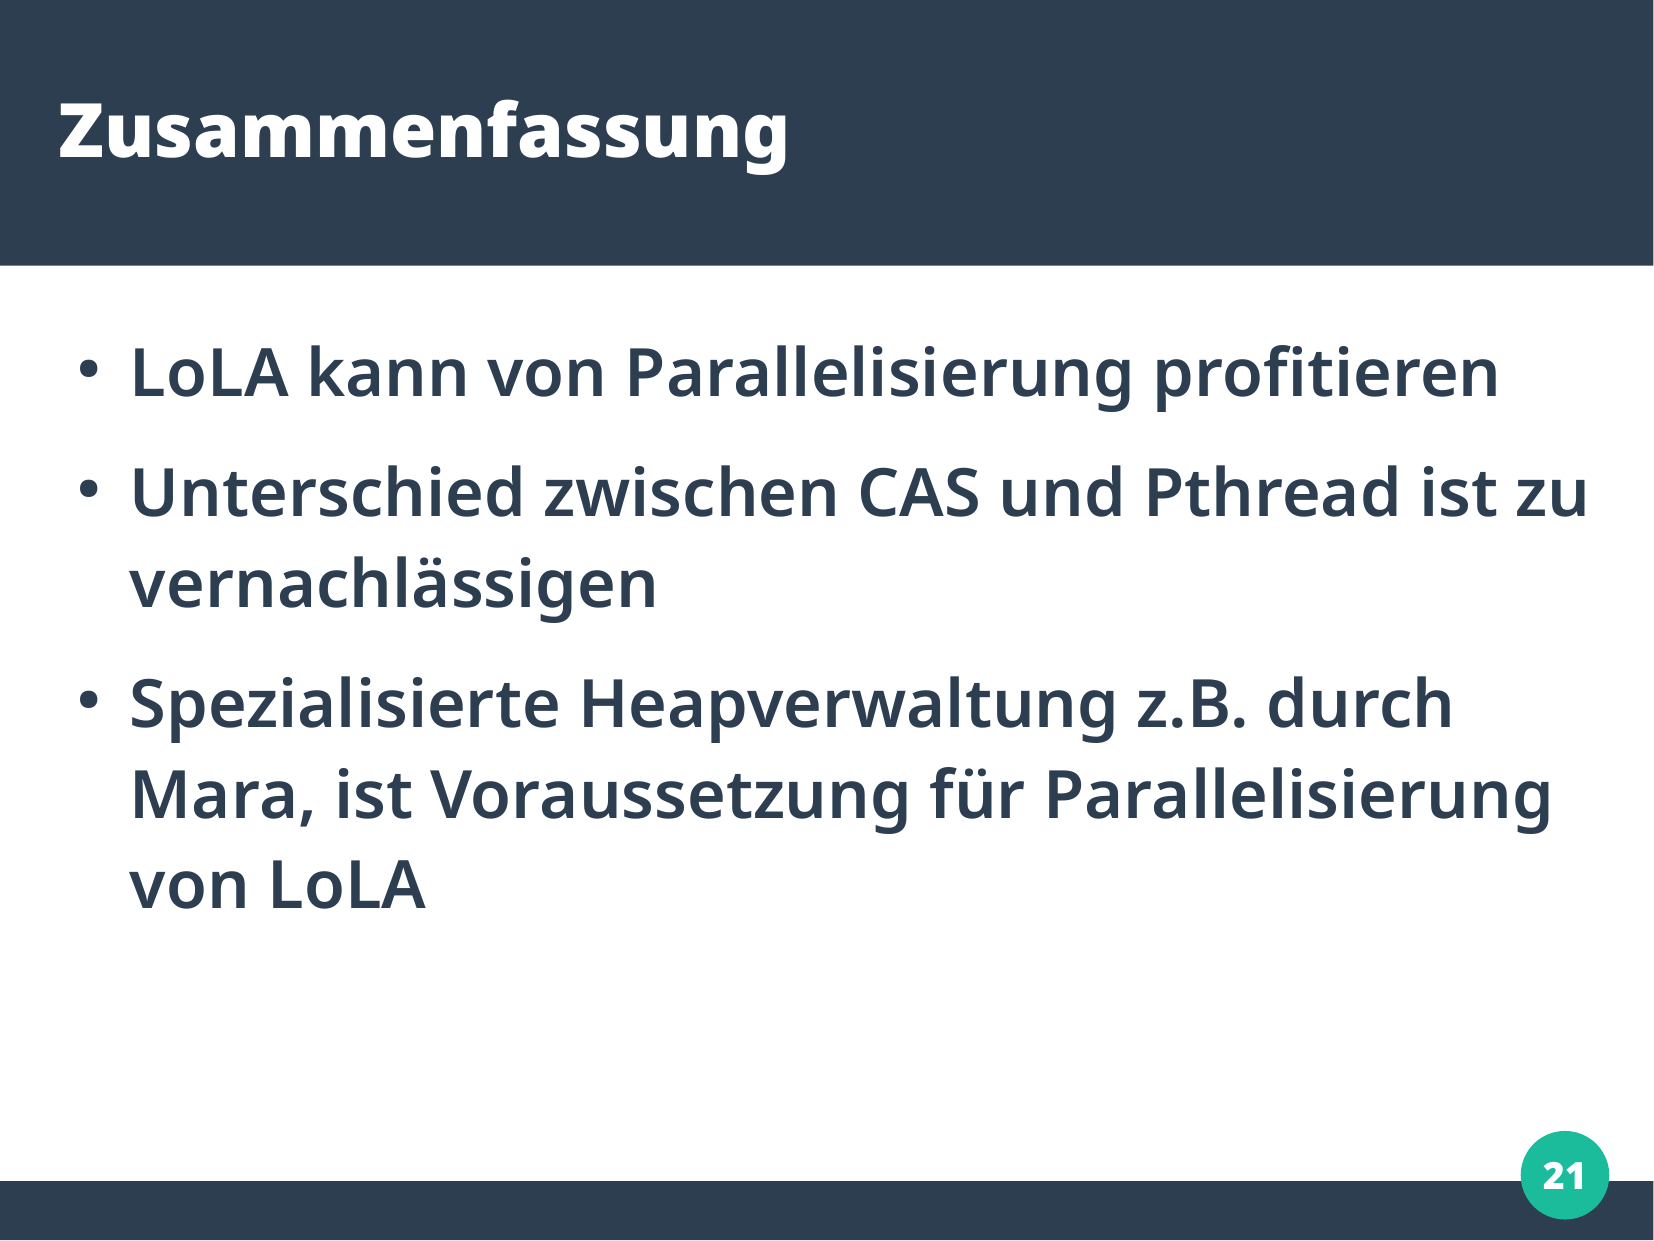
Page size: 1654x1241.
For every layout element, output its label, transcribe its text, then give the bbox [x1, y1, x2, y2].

title Zusammenfassung [59, 49, 1595, 207]
list LoLA kann von Parallelisierung profitieren Unterschied zwischen CAS und Pthread ist zu vernachlässigen Spezialisierte Heapverwaltung z.B. durch Mara, ist Voraussetzung für Parallelisierung von LoLA [59, 324, 1595, 1152]
